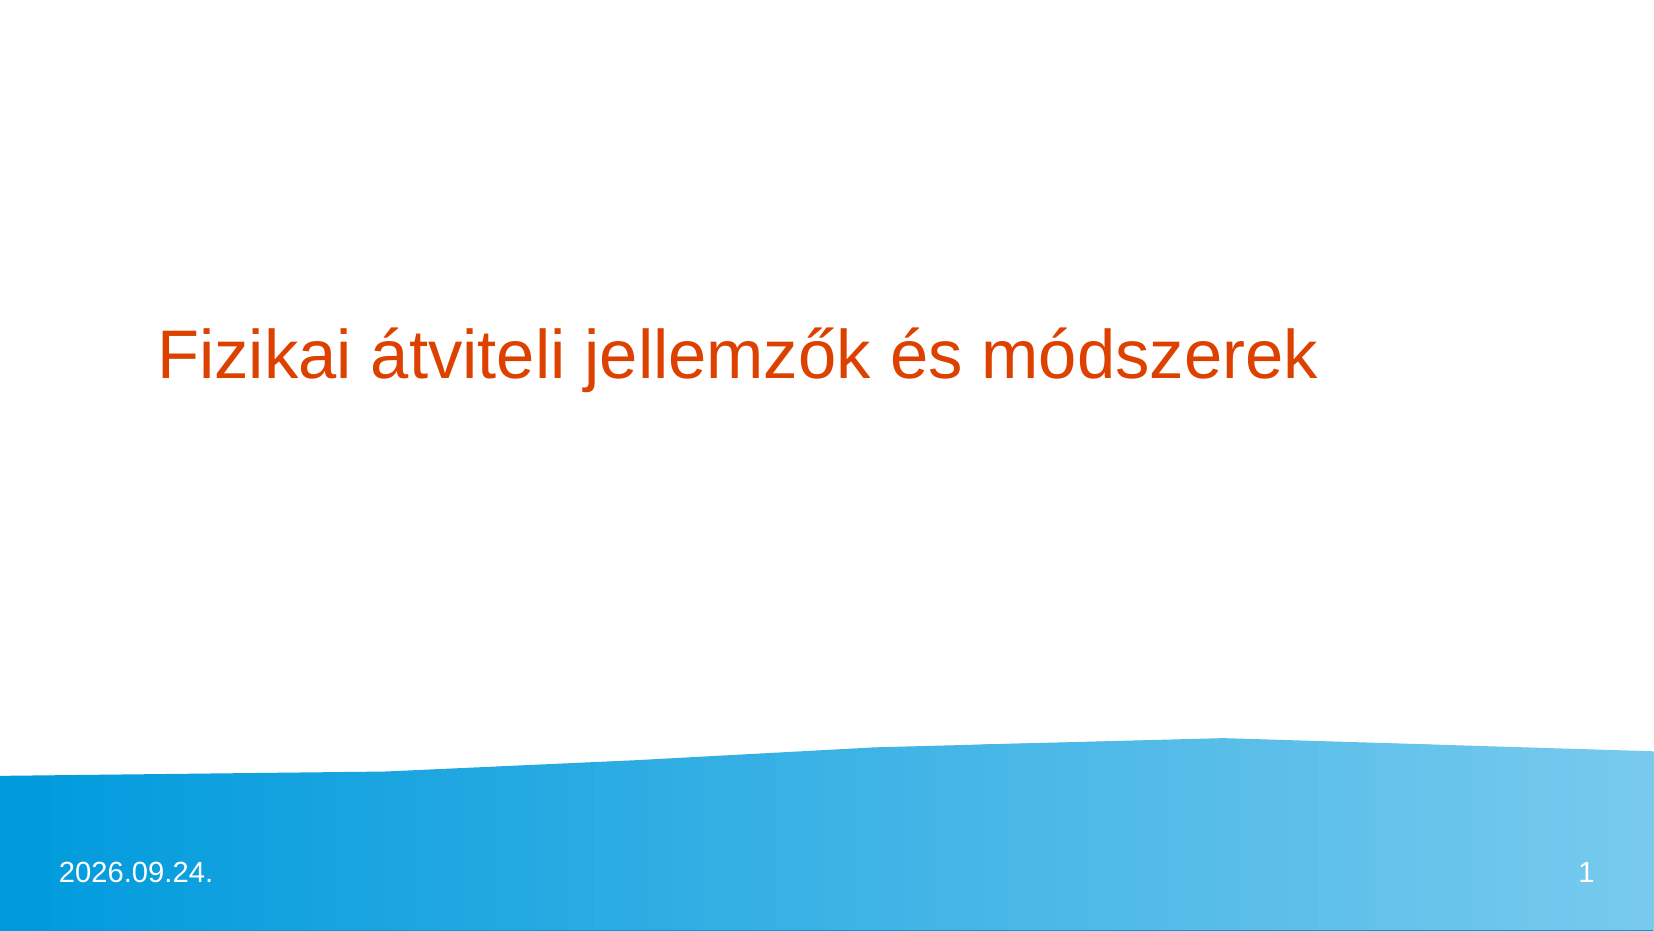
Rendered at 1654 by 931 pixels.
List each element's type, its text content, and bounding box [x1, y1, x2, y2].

title Fizikai átviteli jellemzők és módszerek [0, 265, 1477, 443]
